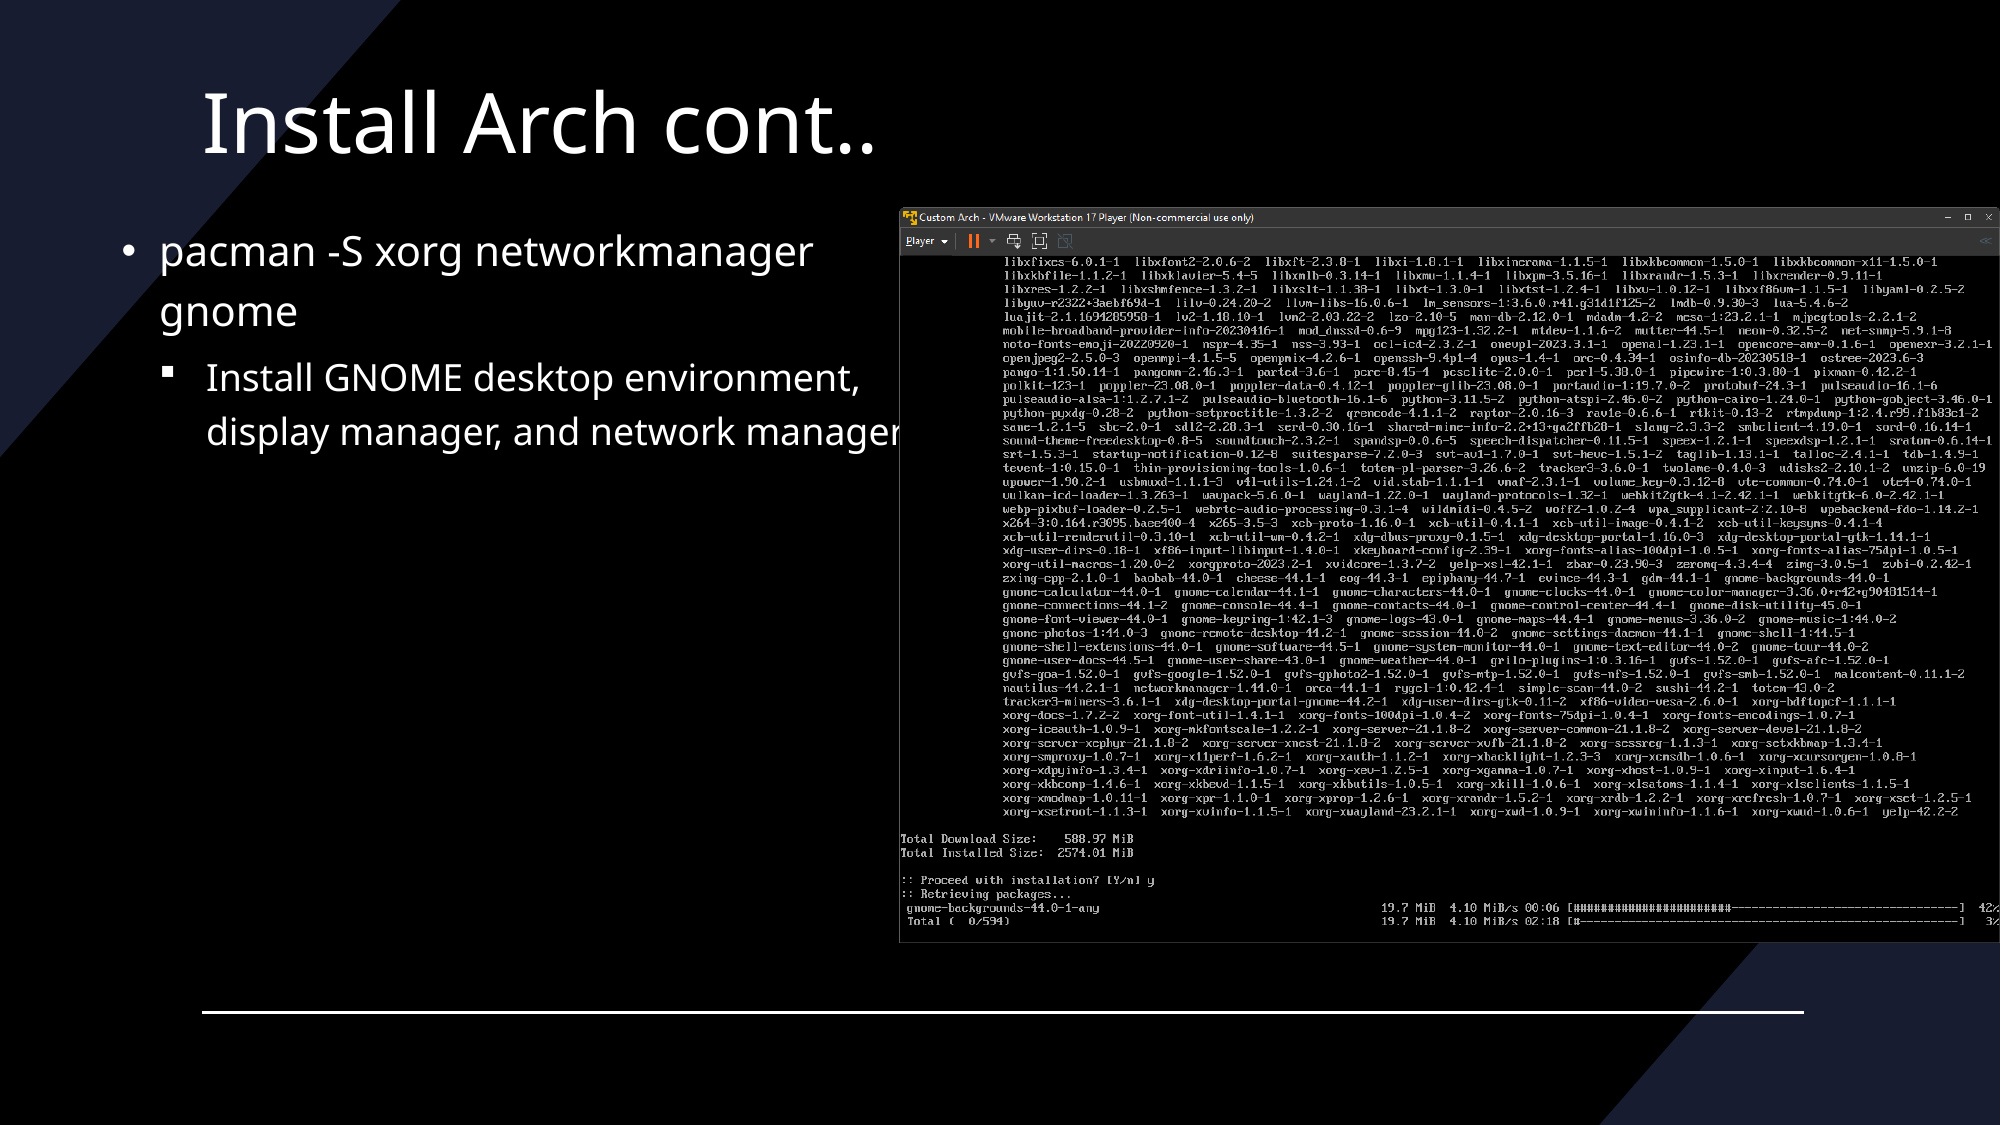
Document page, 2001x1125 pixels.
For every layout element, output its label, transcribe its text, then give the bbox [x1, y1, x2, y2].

text_box pacman -S xorg networkmanager gnome Install GNOME desktop environment, display manager, and network manager [106, 207, 899, 925]
title Install Arch cont.. [187, 0, 1000, 207]
picture [899, 207, 2000, 944]
